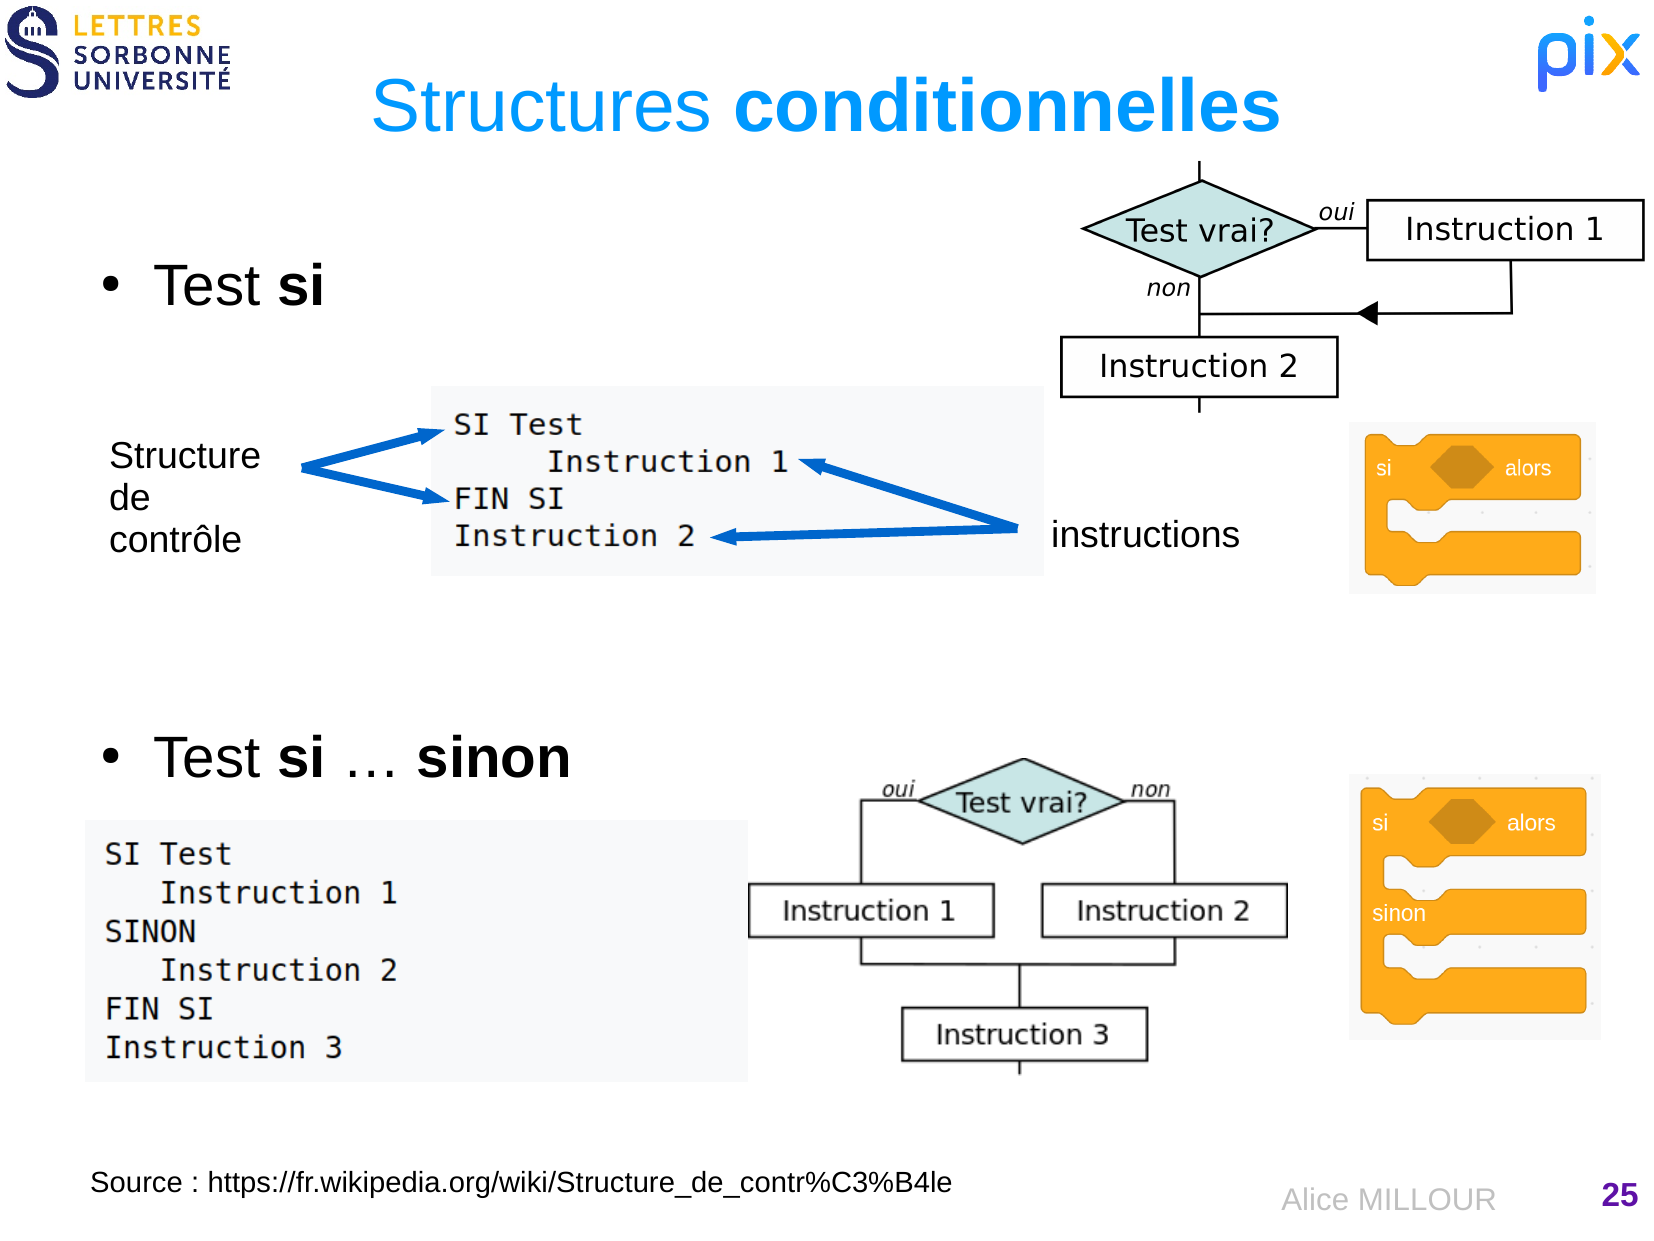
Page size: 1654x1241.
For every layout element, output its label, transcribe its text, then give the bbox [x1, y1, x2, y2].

list Test si Test si … sinon [82, 252, 1060, 349]
title Structures conditionnelles [82, 2, 1571, 210]
text_box Source : https://fr.wikipedia.org/wiki/Structure_de_contr%C3%B4le [1, 1158, 1405, 1240]
picture [1349, 774, 1601, 1040]
picture [431, 386, 1044, 576]
text_box instructions [1036, 506, 1273, 563]
picture [85, 758, 1288, 1082]
picture [1349, 422, 1596, 594]
picture [1060, 159, 1645, 414]
picture [5, 6, 82, 98]
text_box Structure de contrôle [94, 427, 291, 569]
